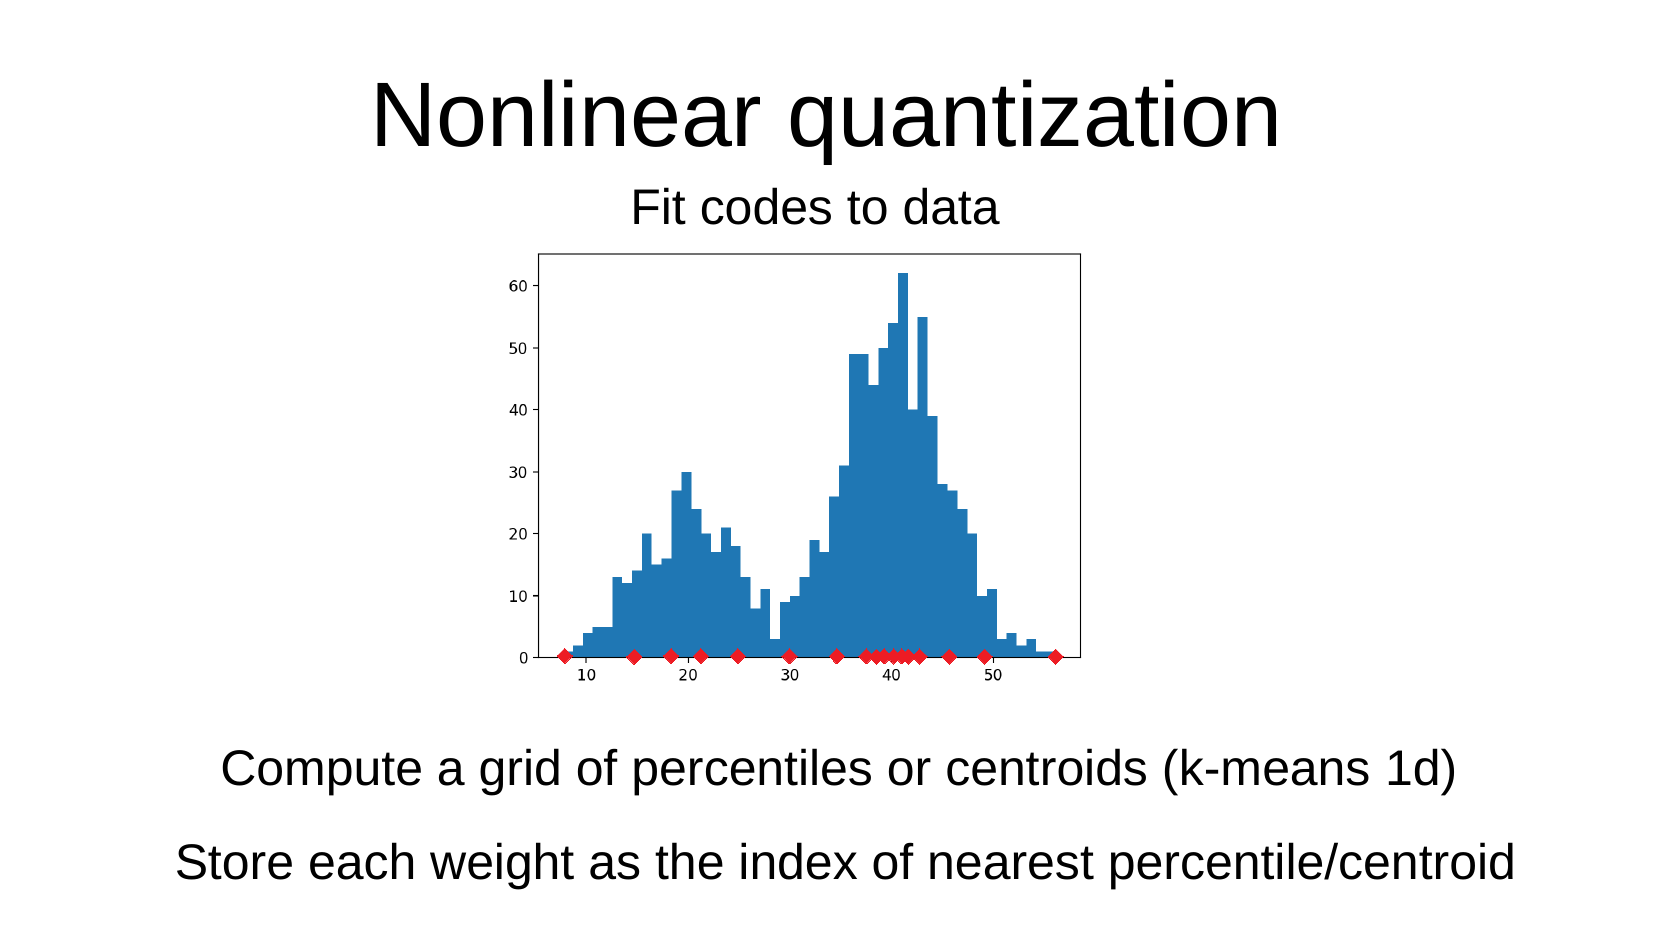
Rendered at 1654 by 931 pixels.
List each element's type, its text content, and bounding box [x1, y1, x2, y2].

text_box [693, 648, 709, 664]
text_box [730, 648, 746, 664]
text_box [557, 648, 573, 664]
title Nonlinear quantization [82, 37, 1571, 193]
text_box Store each weight as the index of nearest percentile/centroid [89, 806, 1603, 919]
text_box [941, 649, 957, 665]
text_box [858, 648, 928, 665]
text_box [781, 648, 798, 664]
subtitle Compute a grid of percentiles or centroids (k-means 1d) [201, 712, 1477, 806]
text_box [626, 649, 642, 665]
text_box [977, 649, 993, 665]
text_box [829, 648, 845, 664]
text_box [663, 648, 679, 664]
picture [451, 244, 1150, 715]
text_box Fit codes to data [419, 170, 1211, 244]
text_box [1048, 649, 1064, 665]
